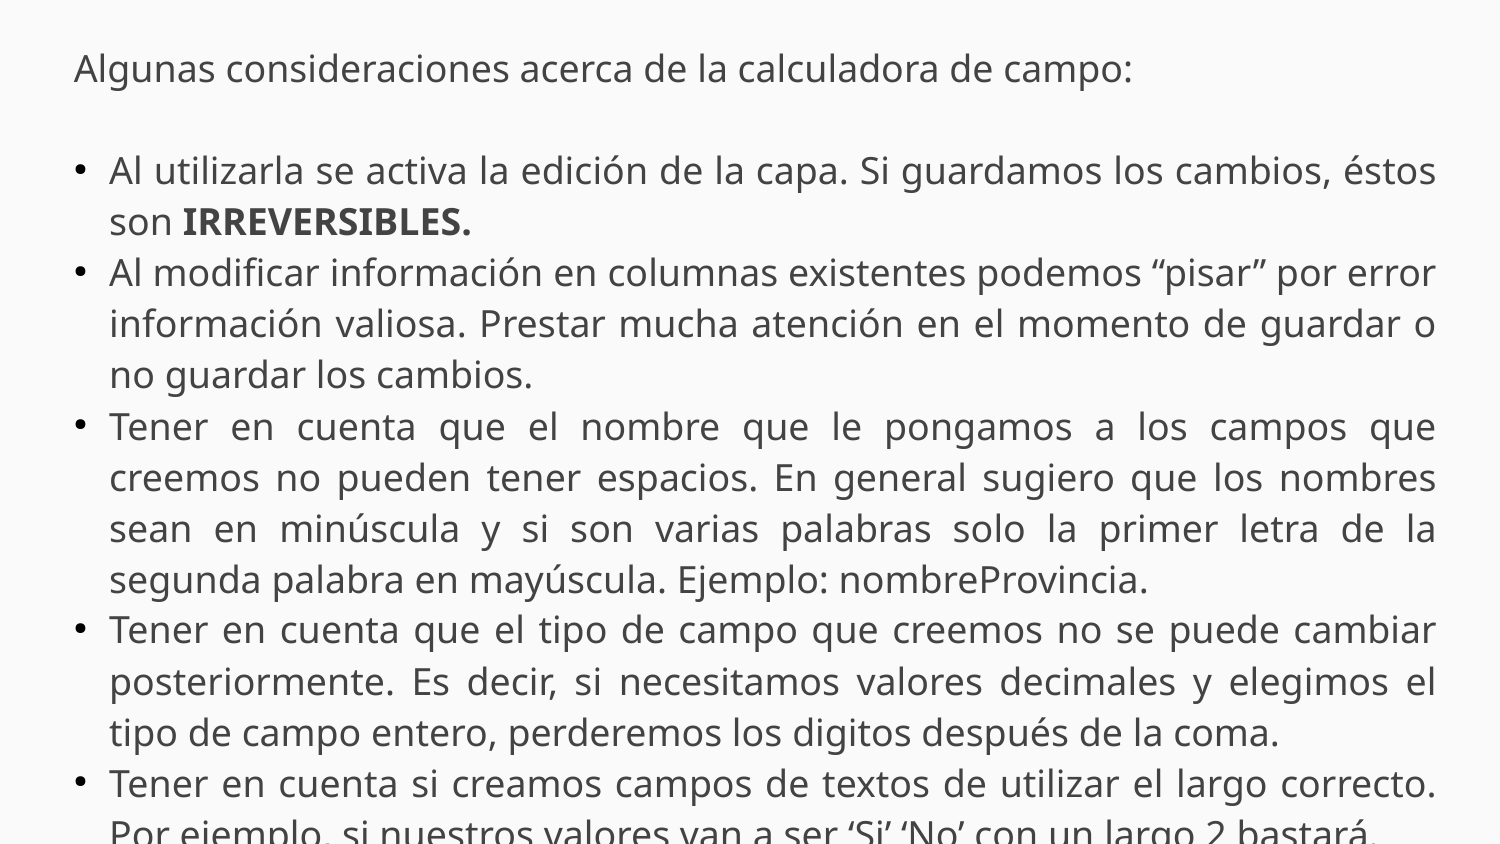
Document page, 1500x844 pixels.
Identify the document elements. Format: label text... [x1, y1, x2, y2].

text_box Algunas consideraciones acerca de la calculadora de campo: Al utilizarla se activa la edición de la capa. Si guardamos los cambios, éstos son IRREVERSIBLES. Al modificar información en columnas existentes podemos “pisar” por error información valiosa. Prestar mucha atención en el momento de guardar o no guardar los cambios. Tener en cuenta que el nombre que le pongamos a los campos que creemos no pueden tener espacios. En general sugiero que los nombres sean en minúscula y si son varias palabras solo la primer letra de la segunda palabra en mayúscula. Ejemplo: nombreProvincia. Tener en cuenta que el tipo de campo que creemos no se puede cambiar posteriormente. Es decir, si necesitamos valores decimales y elegimos el tipo de campo entero, perderemos los digitos después de la coma. Tener en cuenta si creamos campos de textos de utilizar el largo correcto. Por ejemplo, si nuestros valores van a ser ‘Si’ ‘No’ con un largo 2 bastará. [59, 35, 1453, 834]
